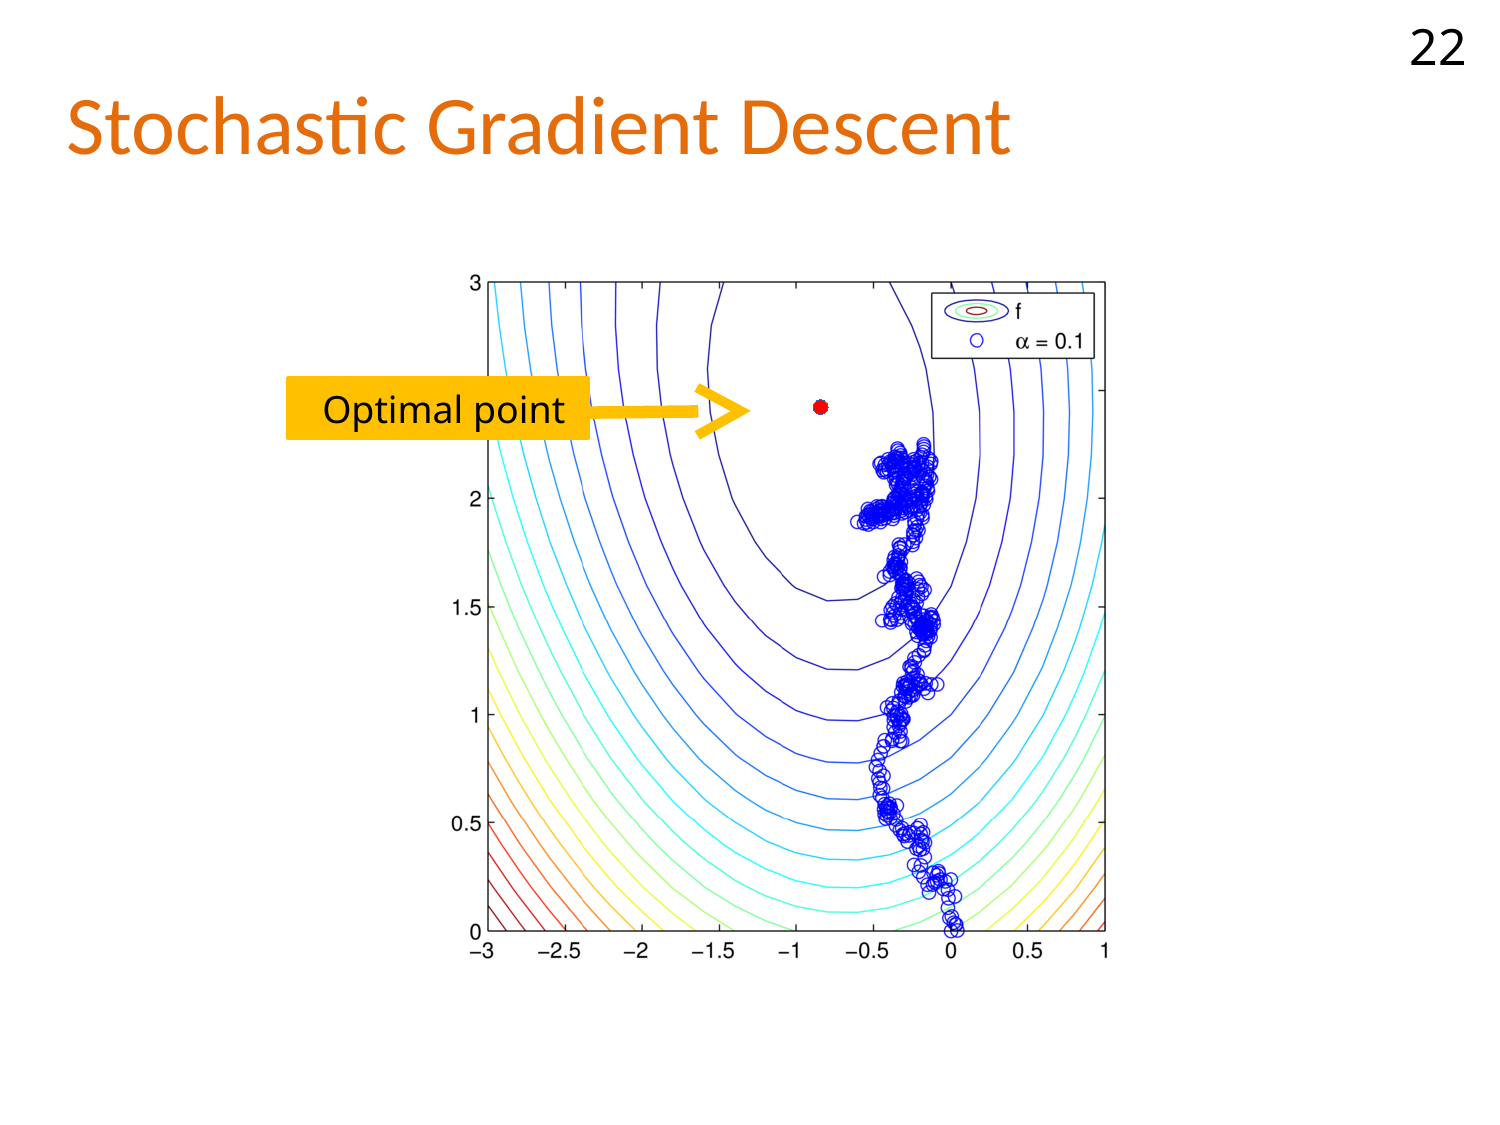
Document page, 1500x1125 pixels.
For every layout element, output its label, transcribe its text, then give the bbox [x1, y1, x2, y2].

text_box Optimal point [288, 378, 589, 439]
picture [384, 222, 1180, 1018]
text_box Stochastic Gradient Descent [51, 27, 1432, 215]
text_box [813, 399, 829, 415]
